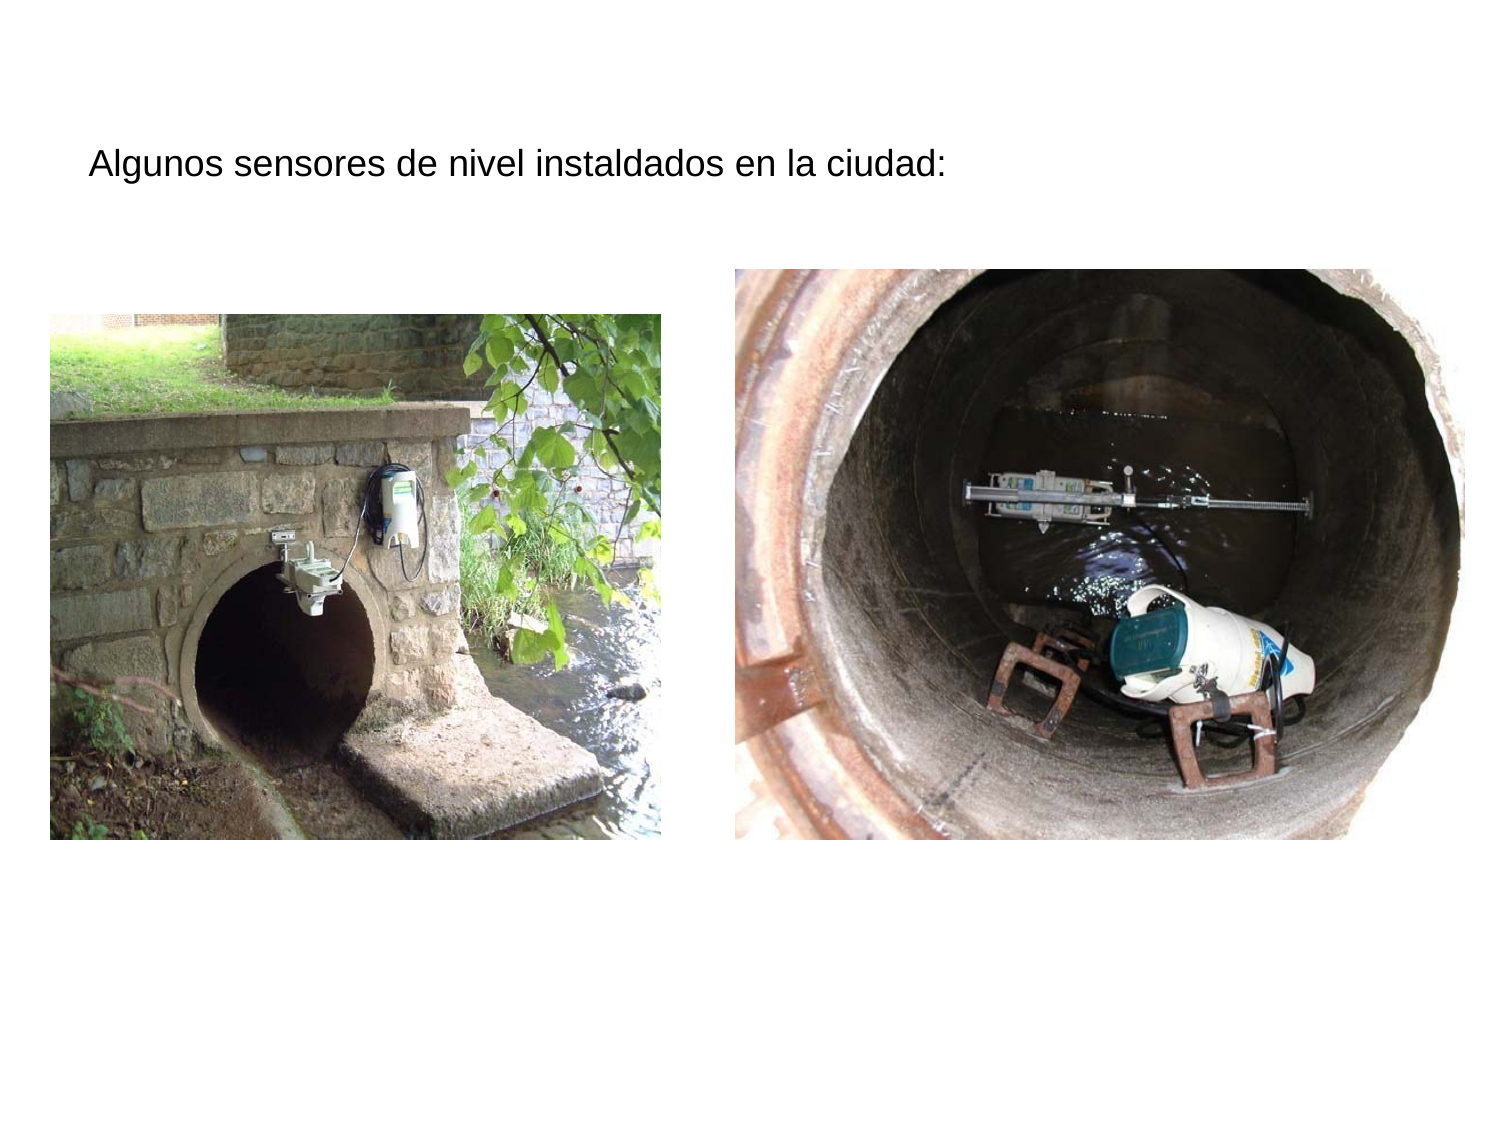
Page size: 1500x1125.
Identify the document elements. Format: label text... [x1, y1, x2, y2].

text_box Algunos sensores de nivel instaldados en la ciudad: [73, 135, 963, 192]
picture [50, 314, 661, 841]
picture [735, 269, 1465, 841]
